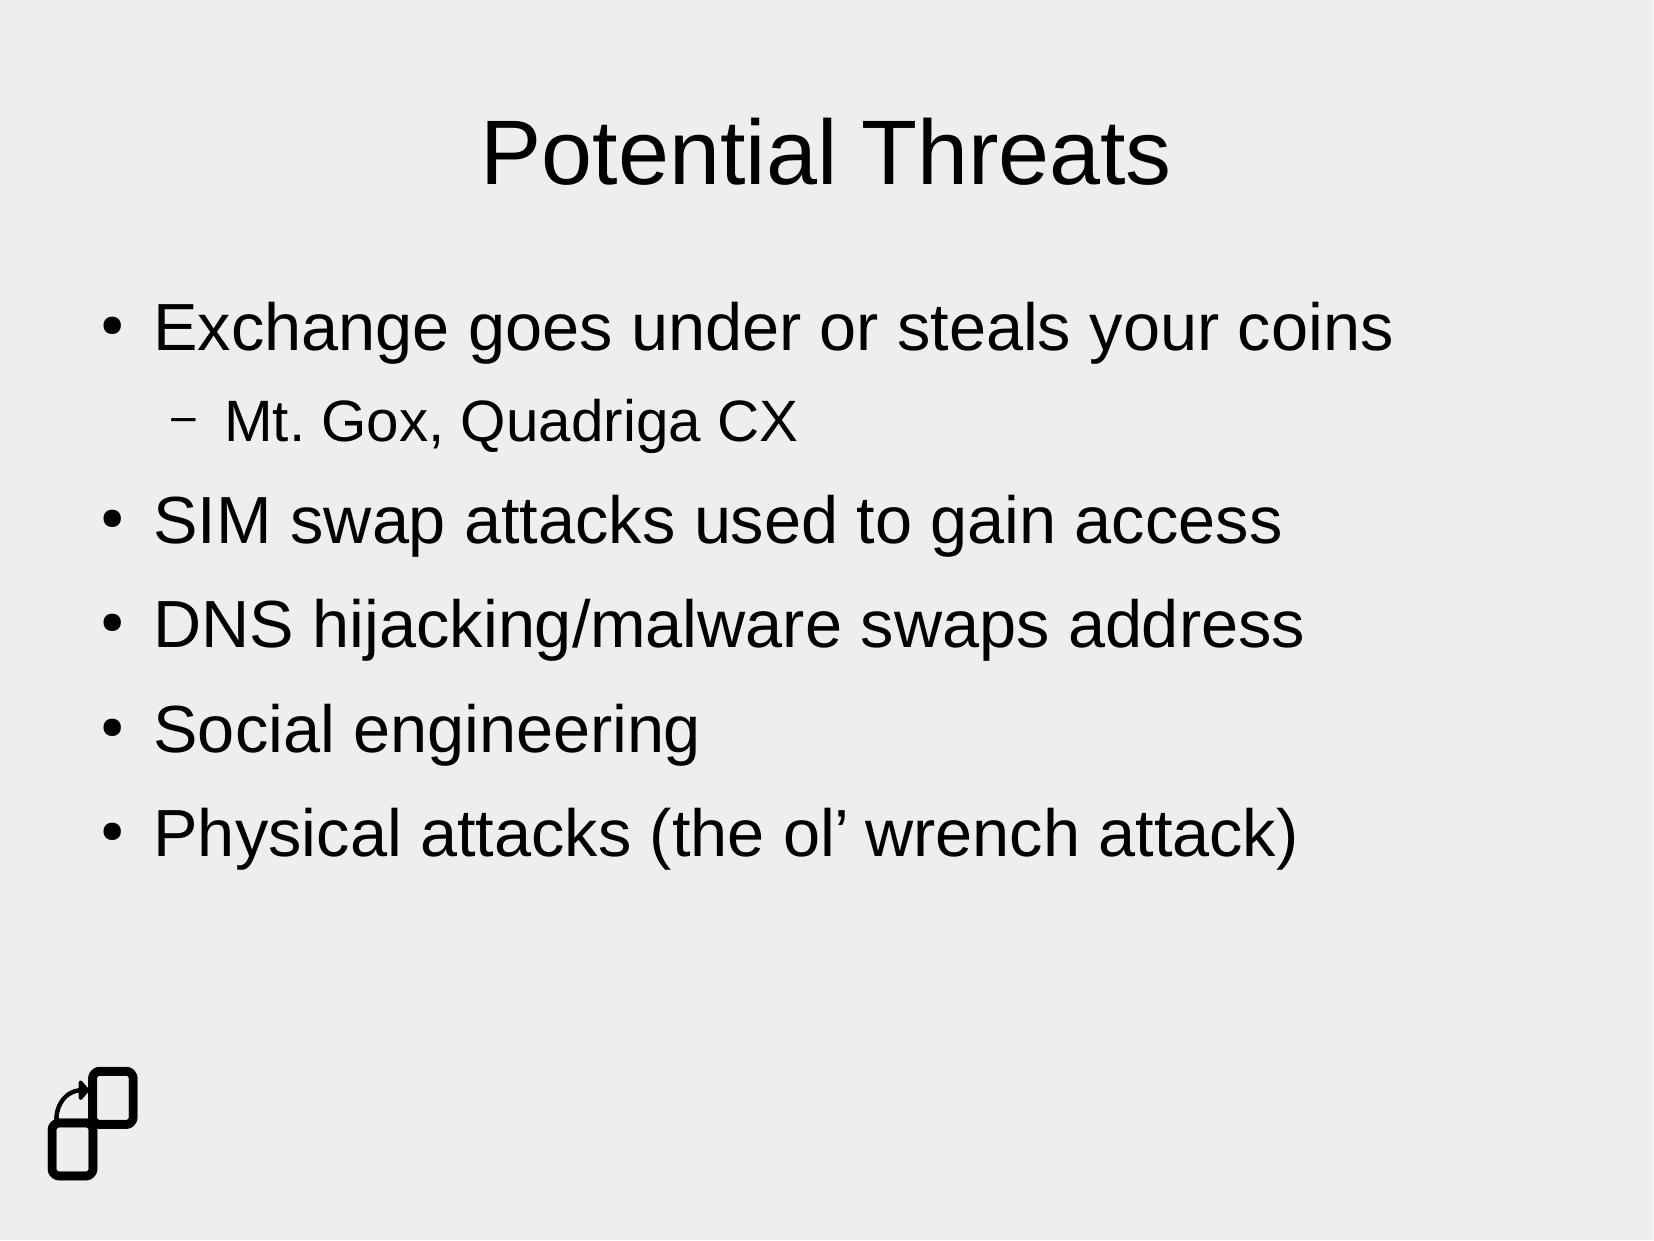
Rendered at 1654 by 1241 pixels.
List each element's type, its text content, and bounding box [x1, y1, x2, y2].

title Potential Threats [82, 49, 1571, 257]
picture [30, 1062, 153, 1186]
list Exchange goes under or steals your coins Mt. Gox, Quadriga CX SIM swap attacks used to gain access DNS hijacking/malware swaps address Social engineering Physical attacks (the ol’ wrench attack) [82, 290, 1571, 1010]
